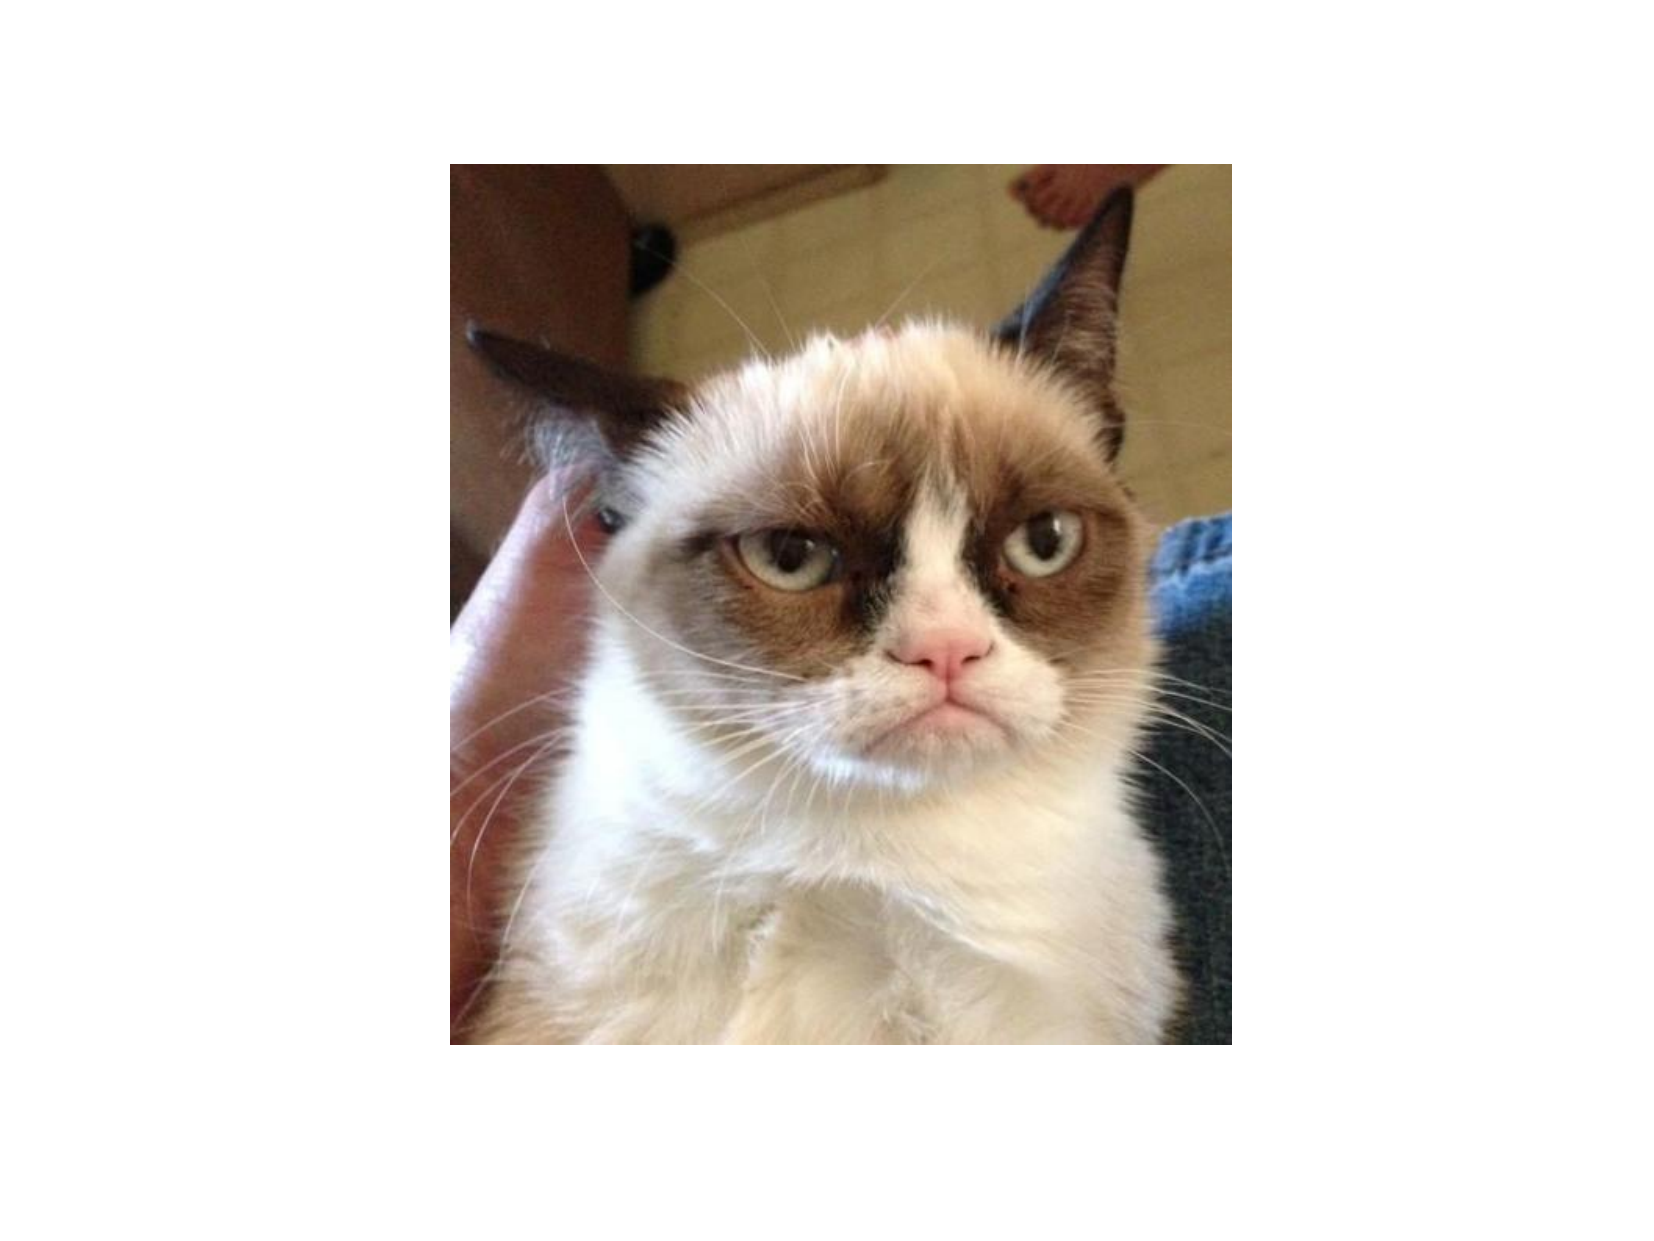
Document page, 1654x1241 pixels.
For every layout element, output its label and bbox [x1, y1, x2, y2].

picture [450, 164, 1232, 1045]
